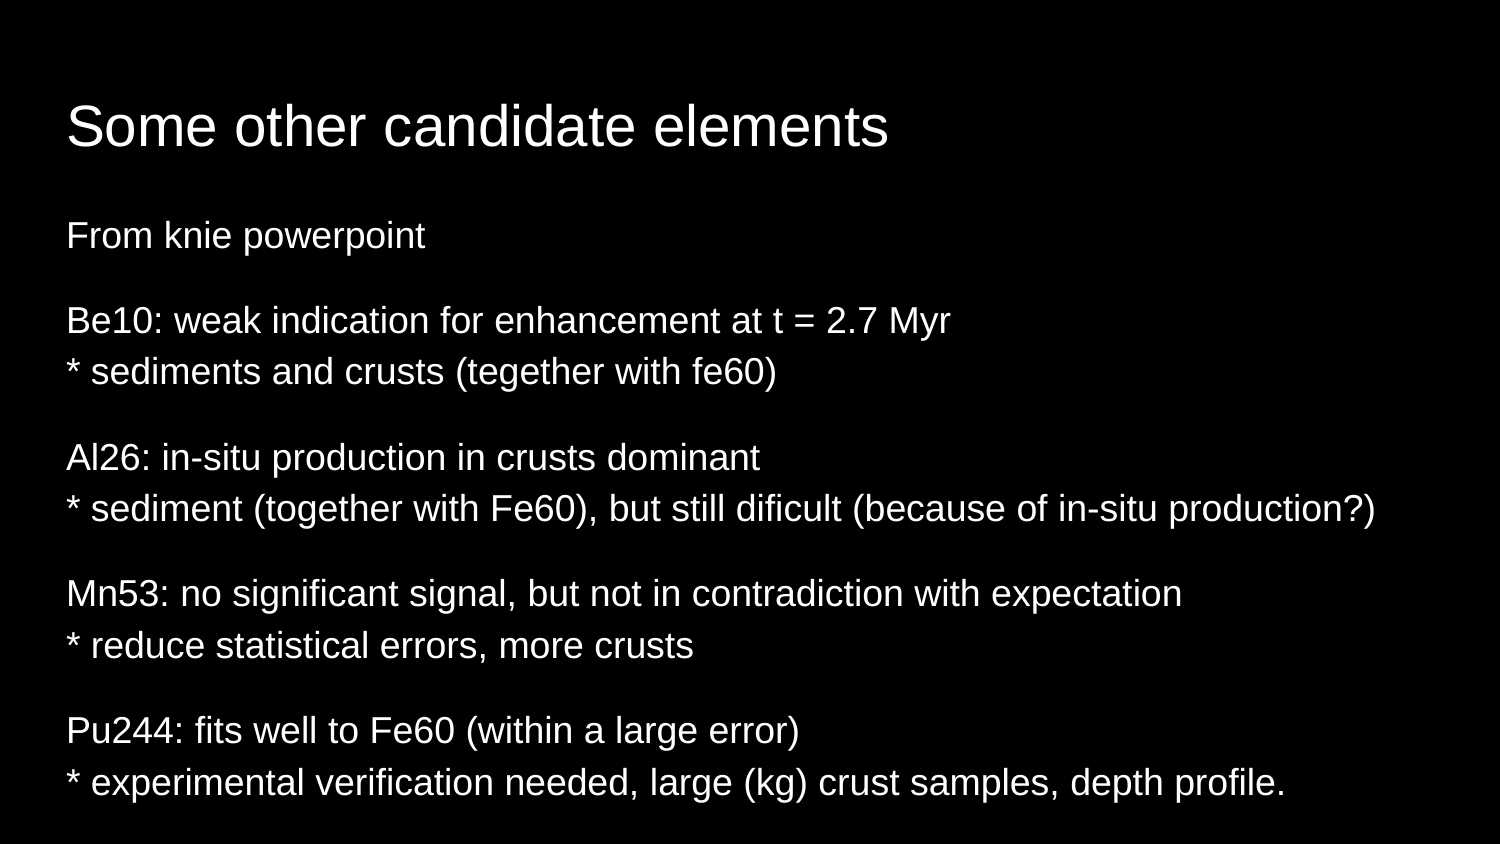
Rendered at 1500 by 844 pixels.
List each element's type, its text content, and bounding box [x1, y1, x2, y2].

title Some other candidate elements [51, 72, 1449, 167]
list From knie powerpoint Be10: weak indication for enhancement at t = 2.7 Myr * sediments and crusts (tegether with fe60) Al26: in-situ production in crusts dominant * sediment (together with Fe60), but still dificult (because of in-situ production?) Mn53: no significant signal, but not in contradiction with expectation * reduce statistical errors, more crusts Pu244: fits well to Fe60 (within a large error) * experimental verification needed, large (kg) crust samples, depth profile. [51, 189, 1449, 750]
